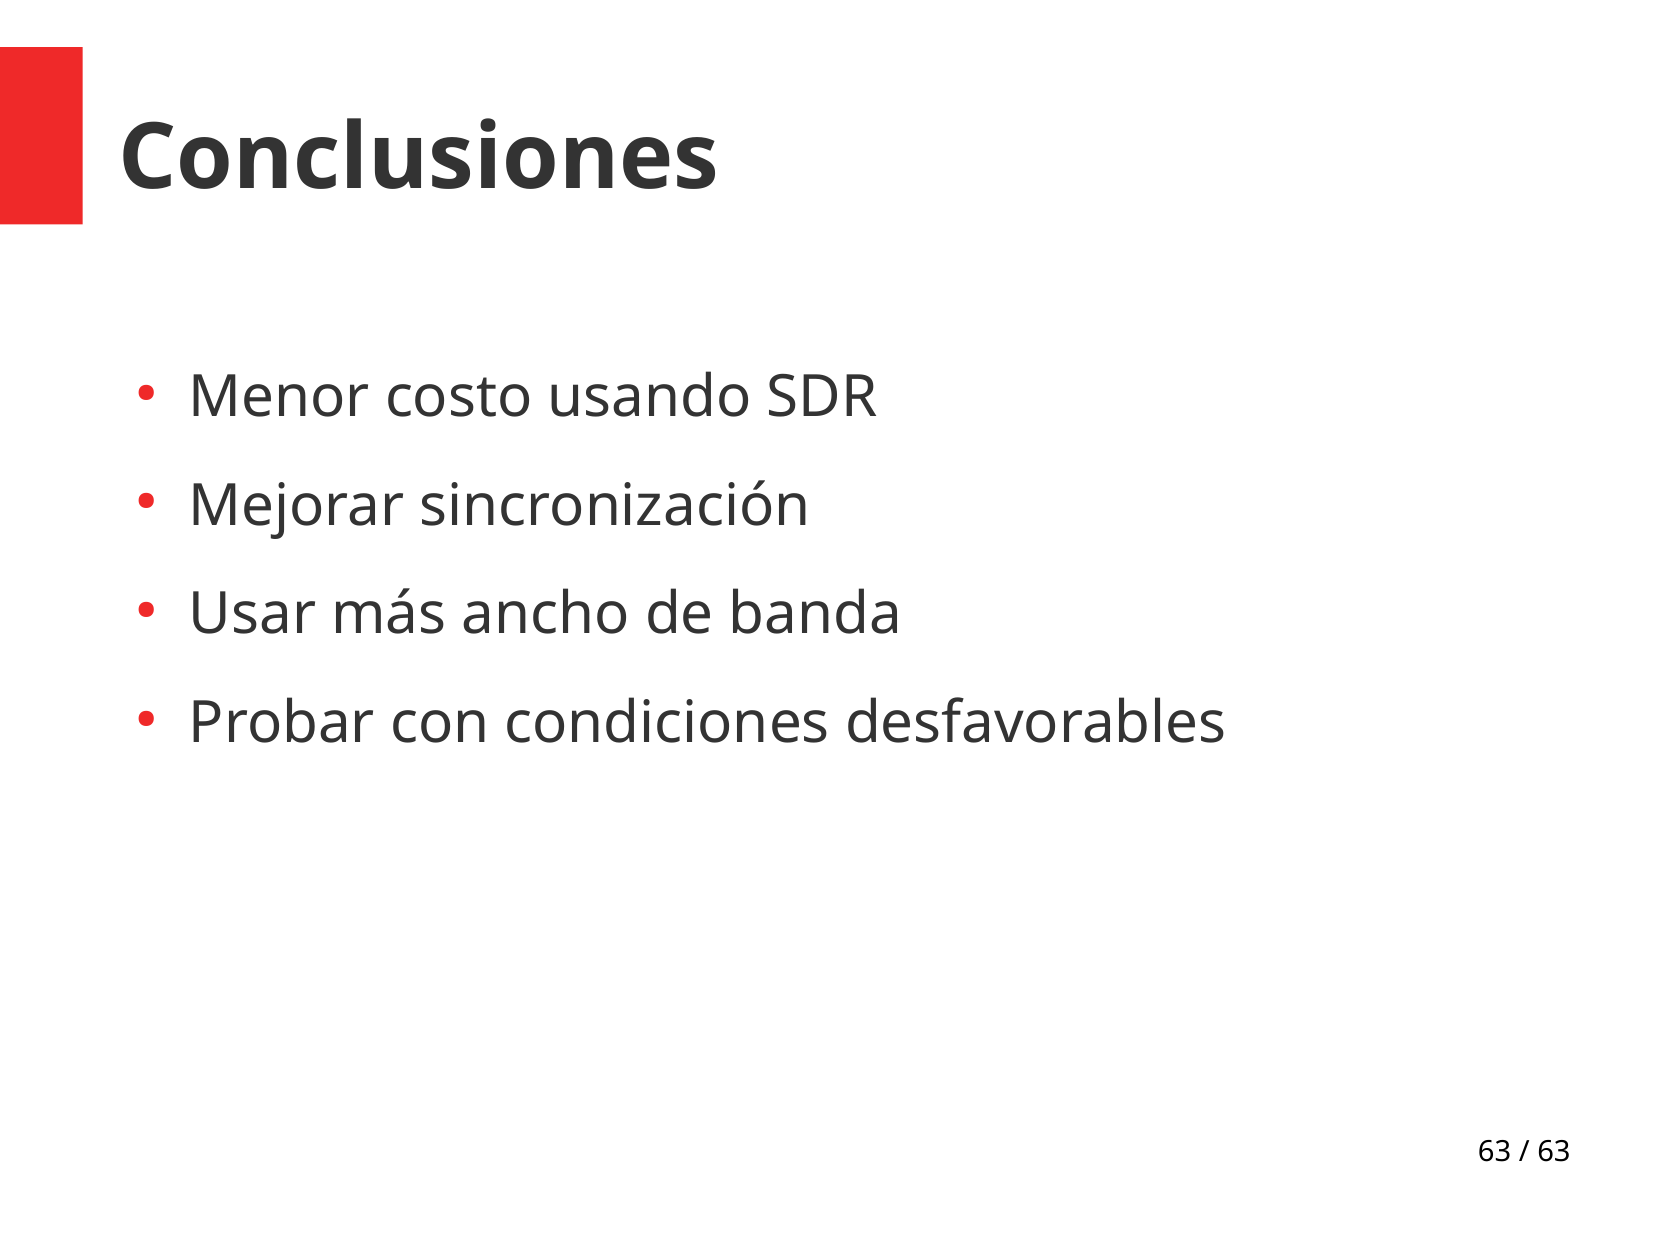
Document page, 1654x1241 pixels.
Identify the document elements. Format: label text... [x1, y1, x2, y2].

title Conclusiones [118, 49, 1571, 257]
list Menor costo usando SDR Mejorar sincronización Usar más ancho de banda Probar con condiciones desfavorables [118, 354, 1536, 1074]
